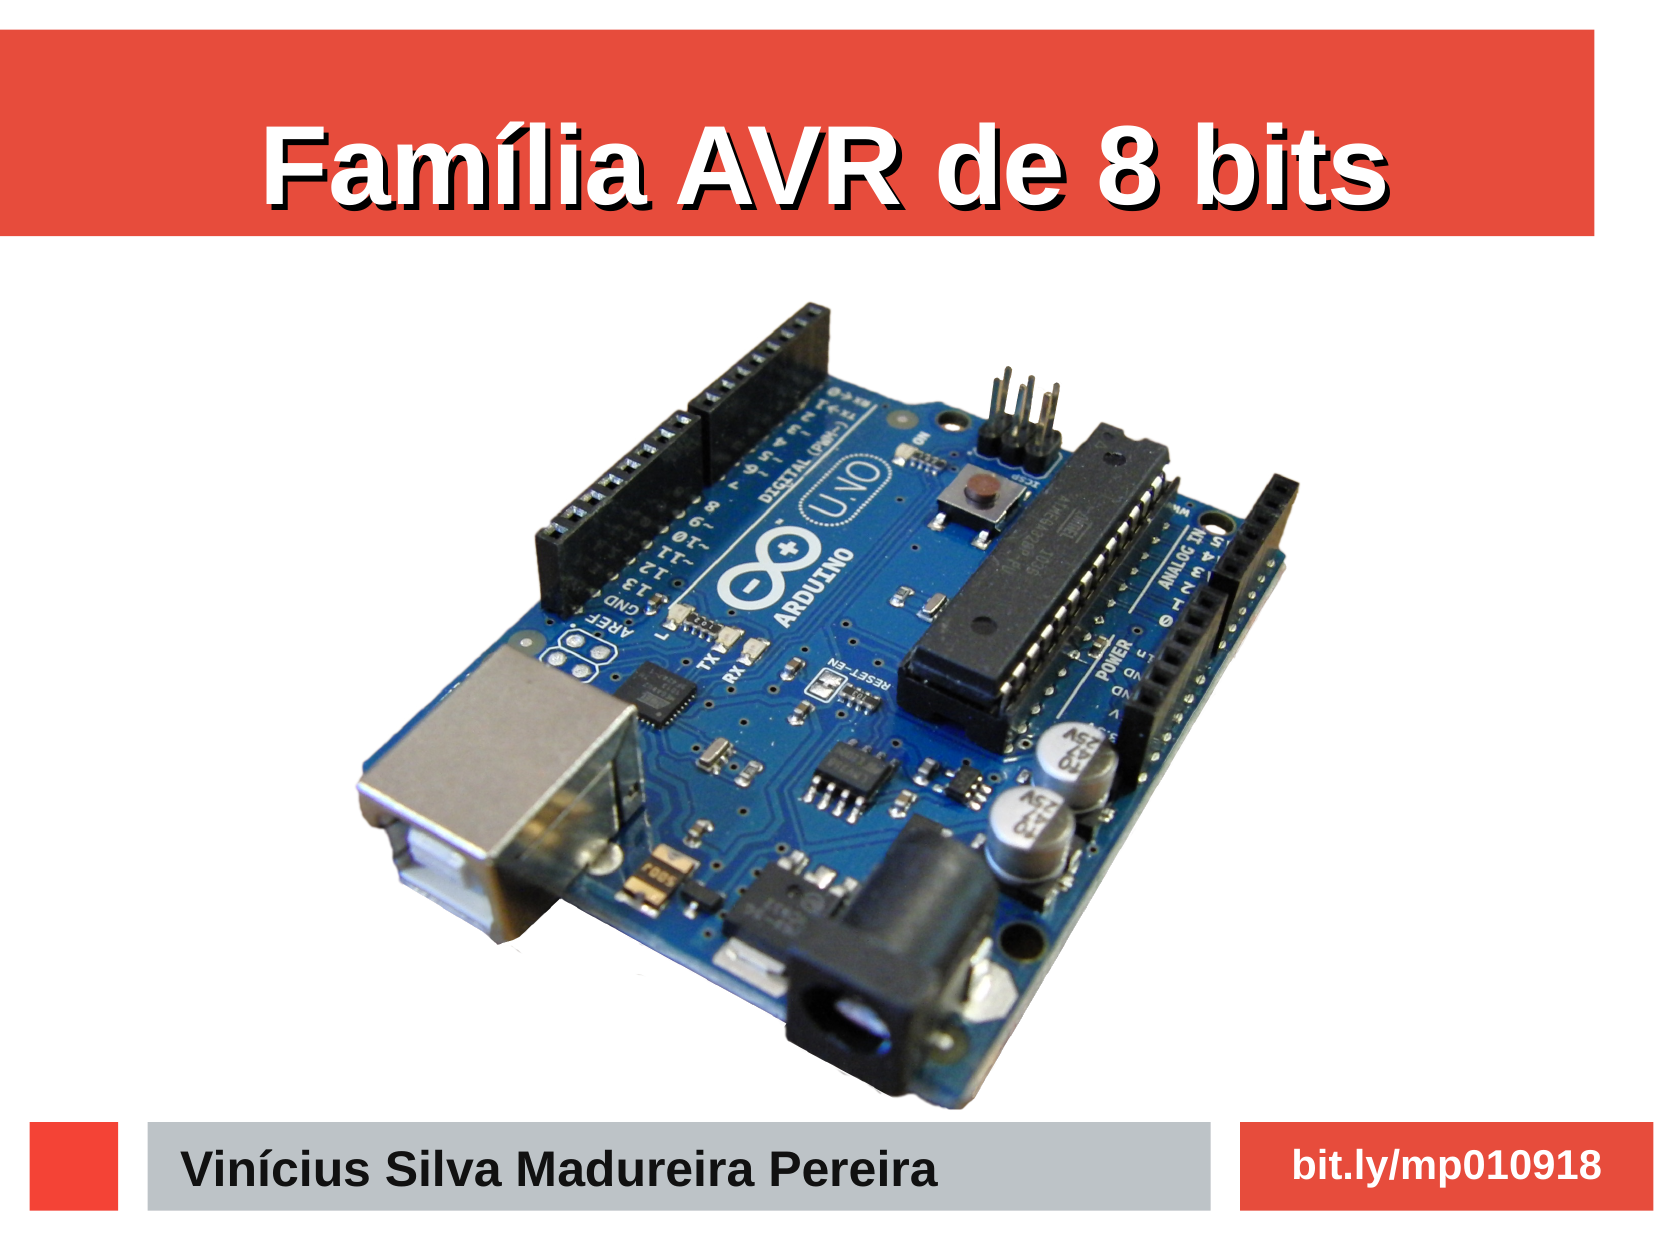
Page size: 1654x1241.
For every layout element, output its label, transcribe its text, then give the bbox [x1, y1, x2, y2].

title Família AVR de 8 bits [259, 0, 1394, 229]
text_box bit.ly/mp010918 [1228, 1133, 1654, 1205]
text_box Vinícius Silva Madureira Pereira [165, 1133, 1170, 1205]
picture [275, 224, 1378, 1195]
